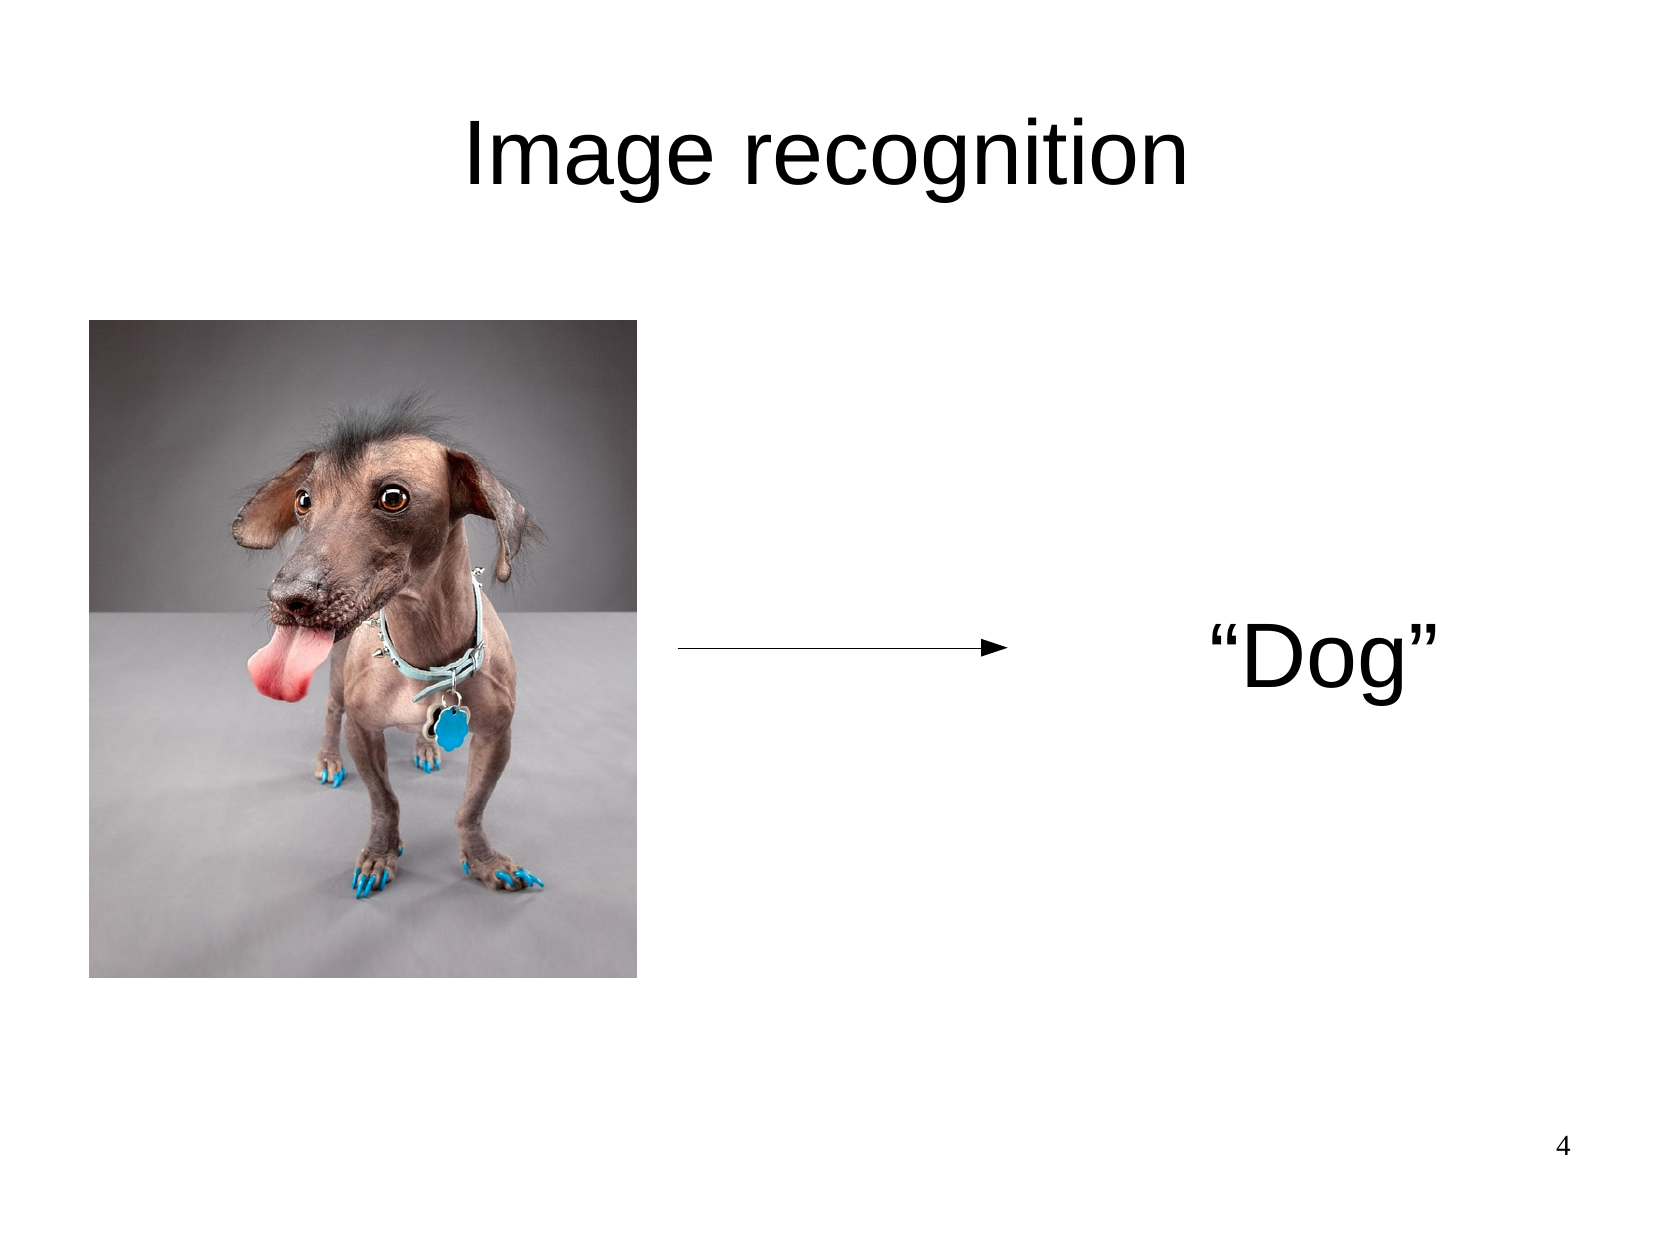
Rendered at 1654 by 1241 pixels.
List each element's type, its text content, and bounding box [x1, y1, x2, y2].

text_box “Dog” [1049, 604, 1600, 708]
picture [89, 320, 637, 978]
title Image recognition [82, 49, 1571, 257]
